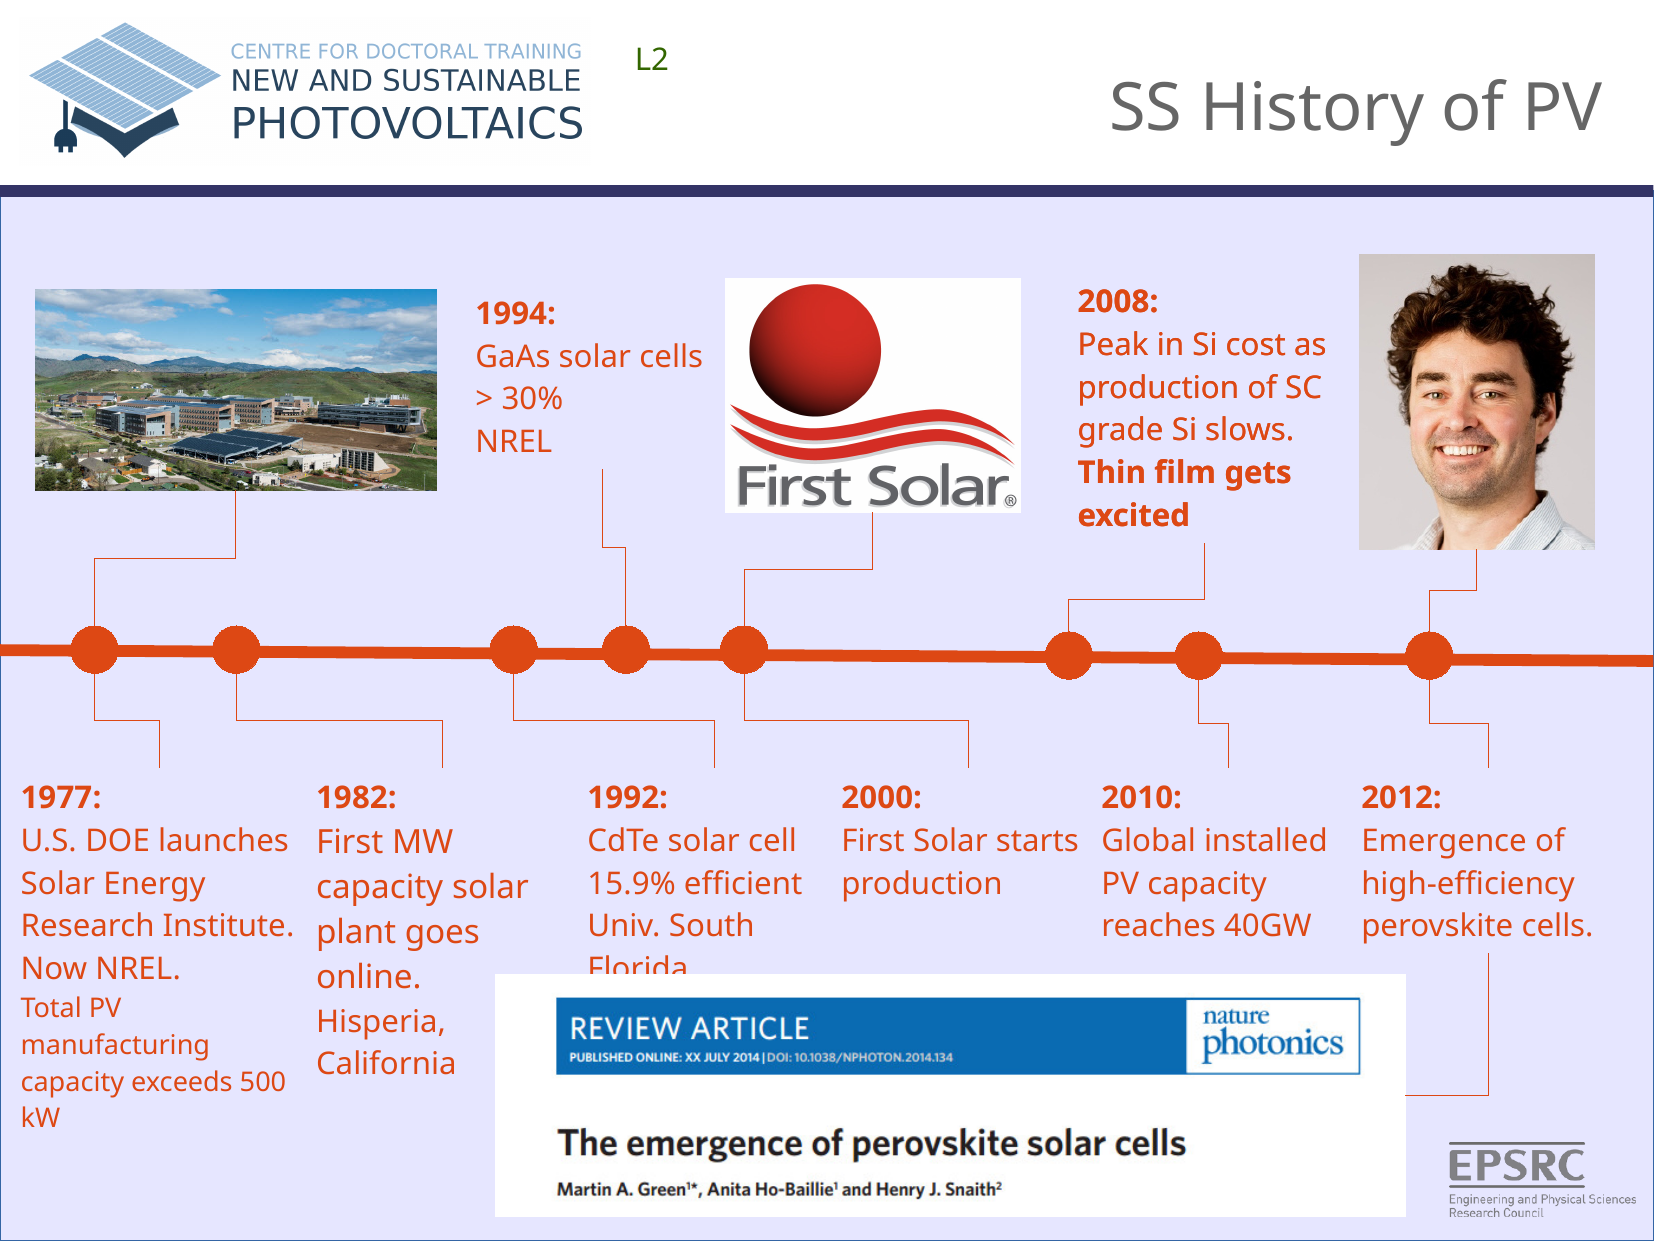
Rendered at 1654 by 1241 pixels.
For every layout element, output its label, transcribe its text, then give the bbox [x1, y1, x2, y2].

picture [1449, 1142, 1636, 1217]
text_box 1992: CdTe solar cell 15.9% efficient Univ. South Florida. [572, 767, 826, 974]
picture [725, 278, 1021, 513]
text_box 1994: GaAs solar cells > 30% NREL [460, 283, 725, 440]
text_box SS History of PV [767, 51, 1619, 142]
text_box 2010: Global installed PV capacity reaches 40GW [1086, 767, 1371, 974]
picture [1359, 254, 1595, 550]
text_box L2 [620, 29, 880, 80]
text_box 1982: First MW capacity solar plant goes online. Hisperia, California [301, 767, 572, 1099]
picture [495, 974, 1406, 1217]
text_box 1977: U.S. DOE launches Solar Energy Research Institute. Now NREL. Total PV manufacturing capacity exceeds 500 kW [5, 767, 301, 1099]
text_box 2012: Emergence of high-efficiency perovskite cells. [1346, 767, 1630, 945]
text_box [0, 197, 1654, 1241]
picture [19, 17, 591, 166]
text_box 2008: Peak in Si cost as production of SC grade Si slows. Thin film gets excited [1062, 271, 1347, 508]
picture [35, 289, 437, 491]
text_box 2000: First Solar starts production [826, 767, 1086, 974]
